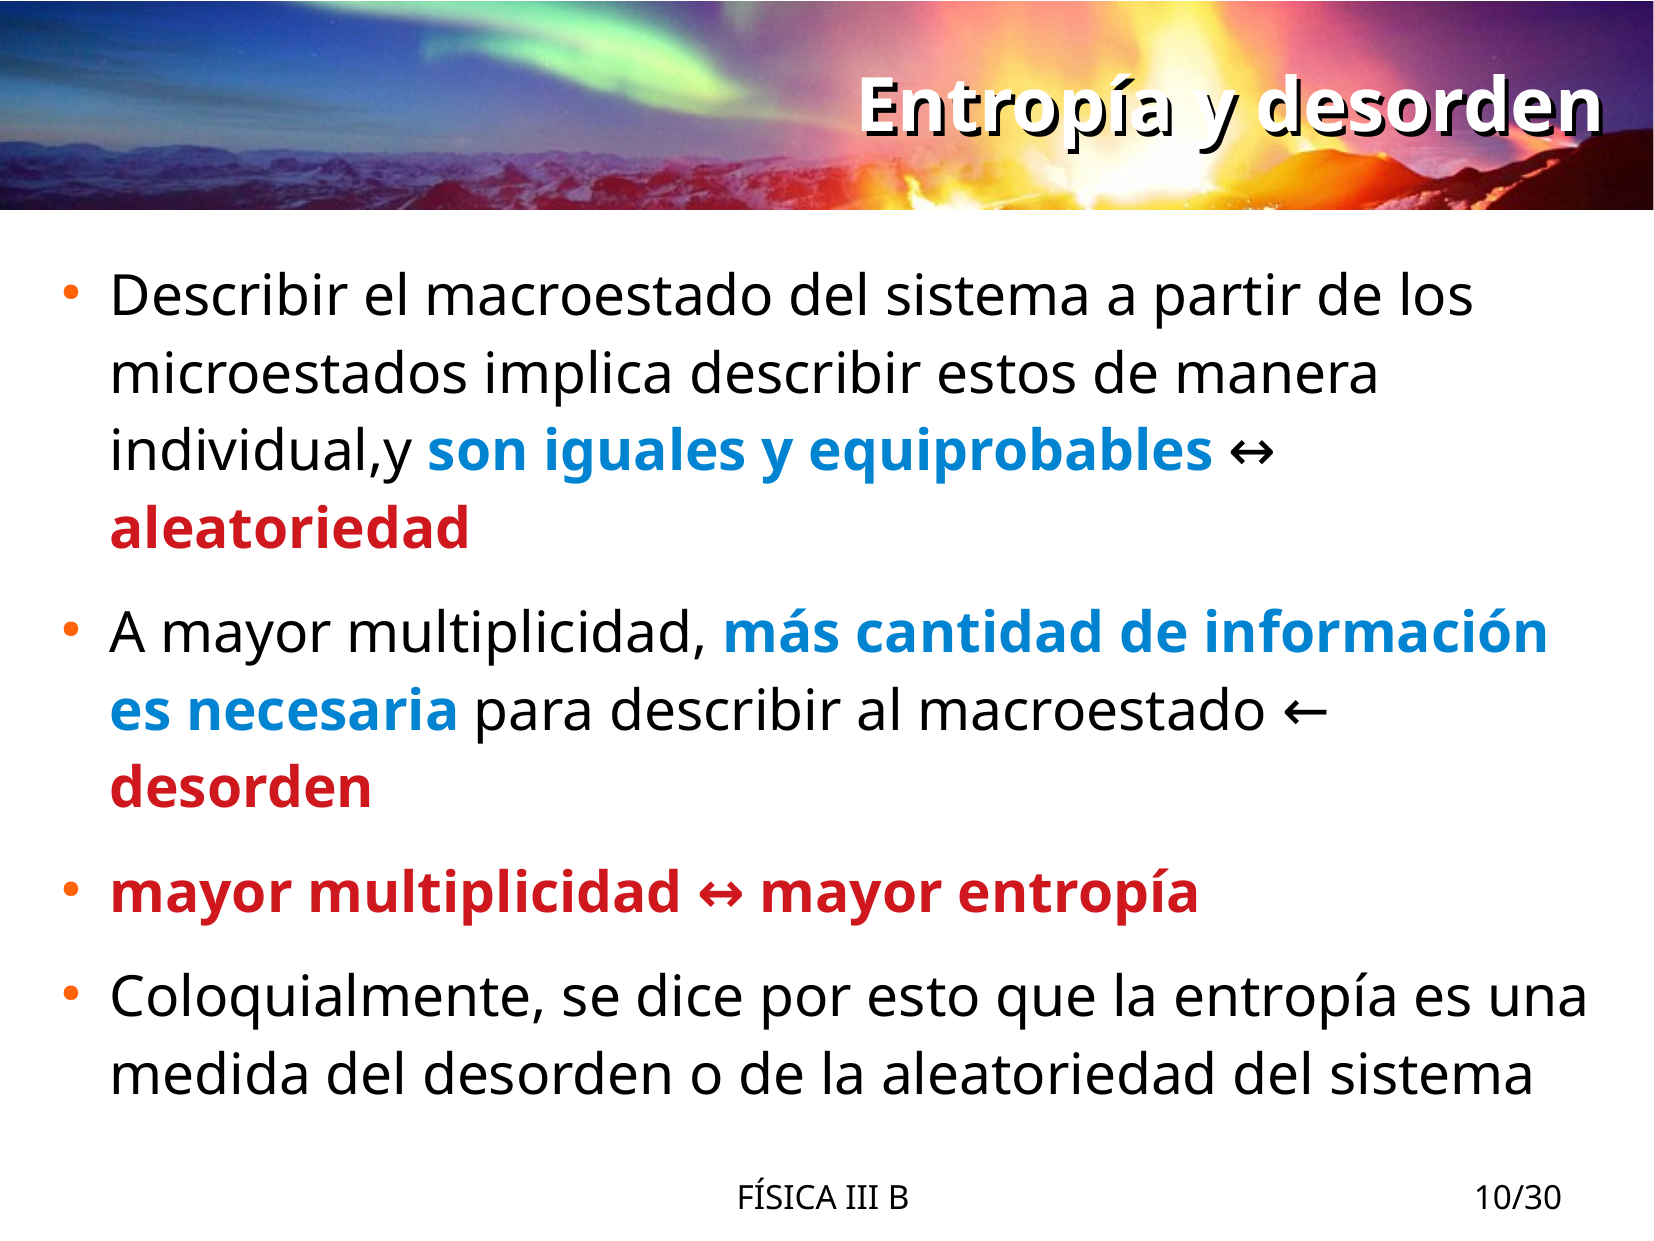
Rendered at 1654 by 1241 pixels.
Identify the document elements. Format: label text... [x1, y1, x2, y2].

title Entropía y desorden [45, 15, 1606, 191]
picture [0, 1, 1654, 210]
list Describir el macroestado del sistema a partir de los microestados implica describir estos de manera individual,y son iguales y equiprobables ↔ aleatoriedad A mayor multiplicidad, más cantidad de información es necesaria para describir al macroestado ← desorden mayor multiplicidad ↔ mayor entropía Coloquialmente, se dice por esto que la entropía es una medida del desorden o de la aleatoriedad del sistema [45, 255, 1606, 1156]
